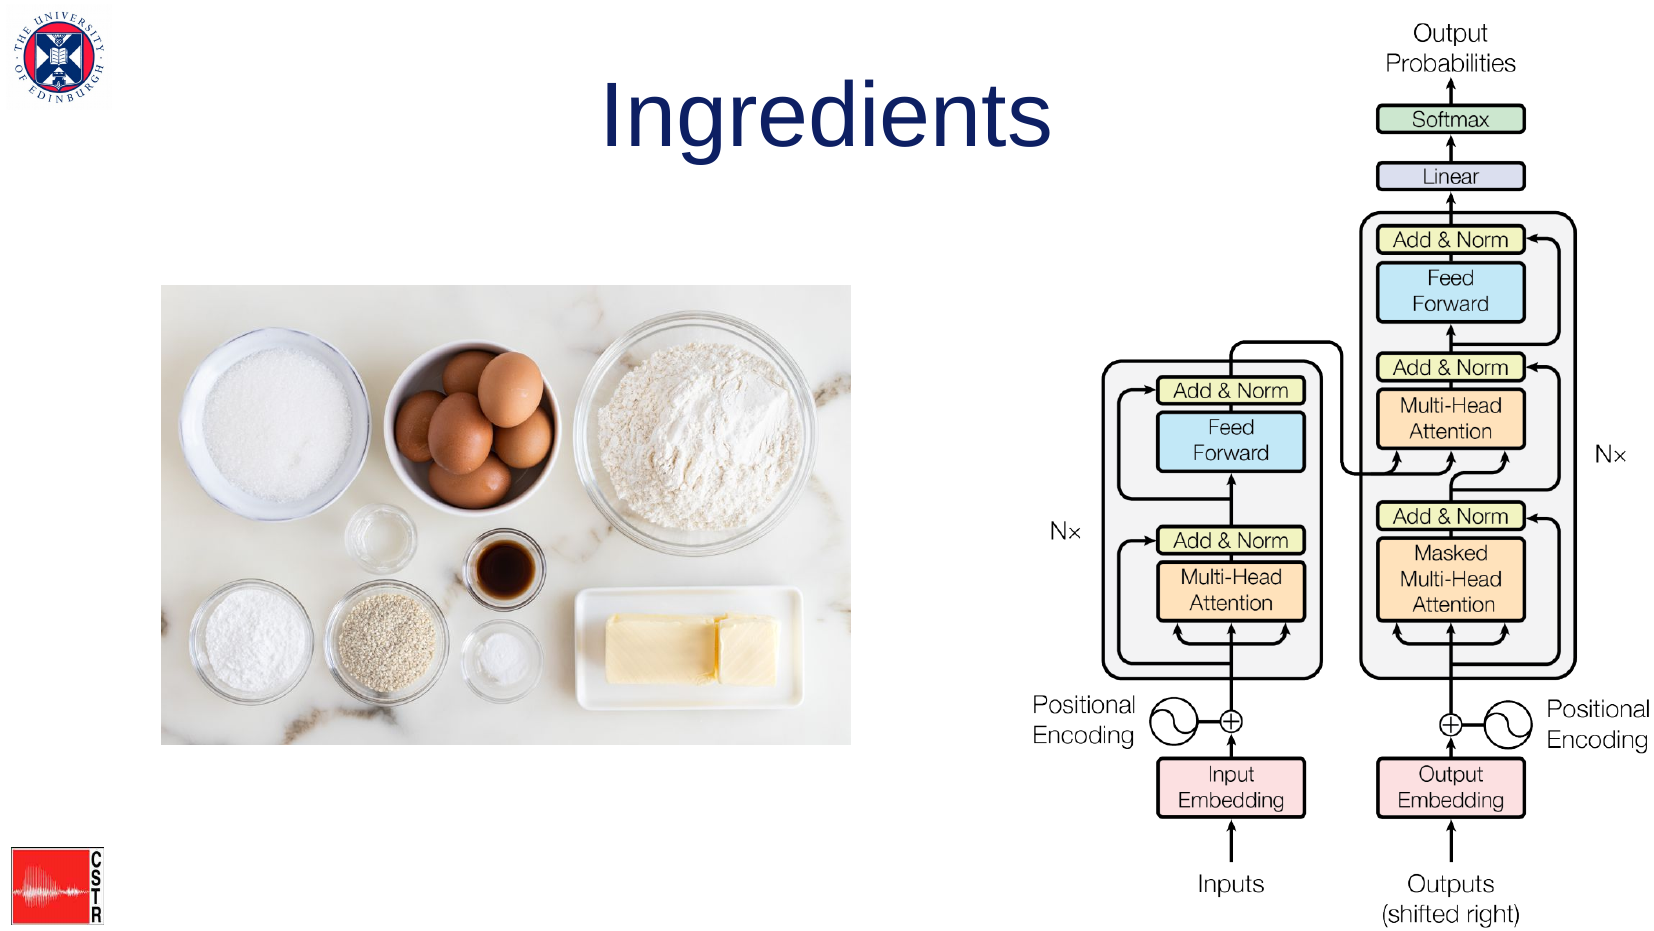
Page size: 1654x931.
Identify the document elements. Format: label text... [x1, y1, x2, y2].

picture [11, 847, 104, 925]
picture [161, 285, 851, 745]
title Ingredients [82, 37, 1571, 193]
picture [1021, 13, 1654, 931]
picture [6, 4, 112, 110]
